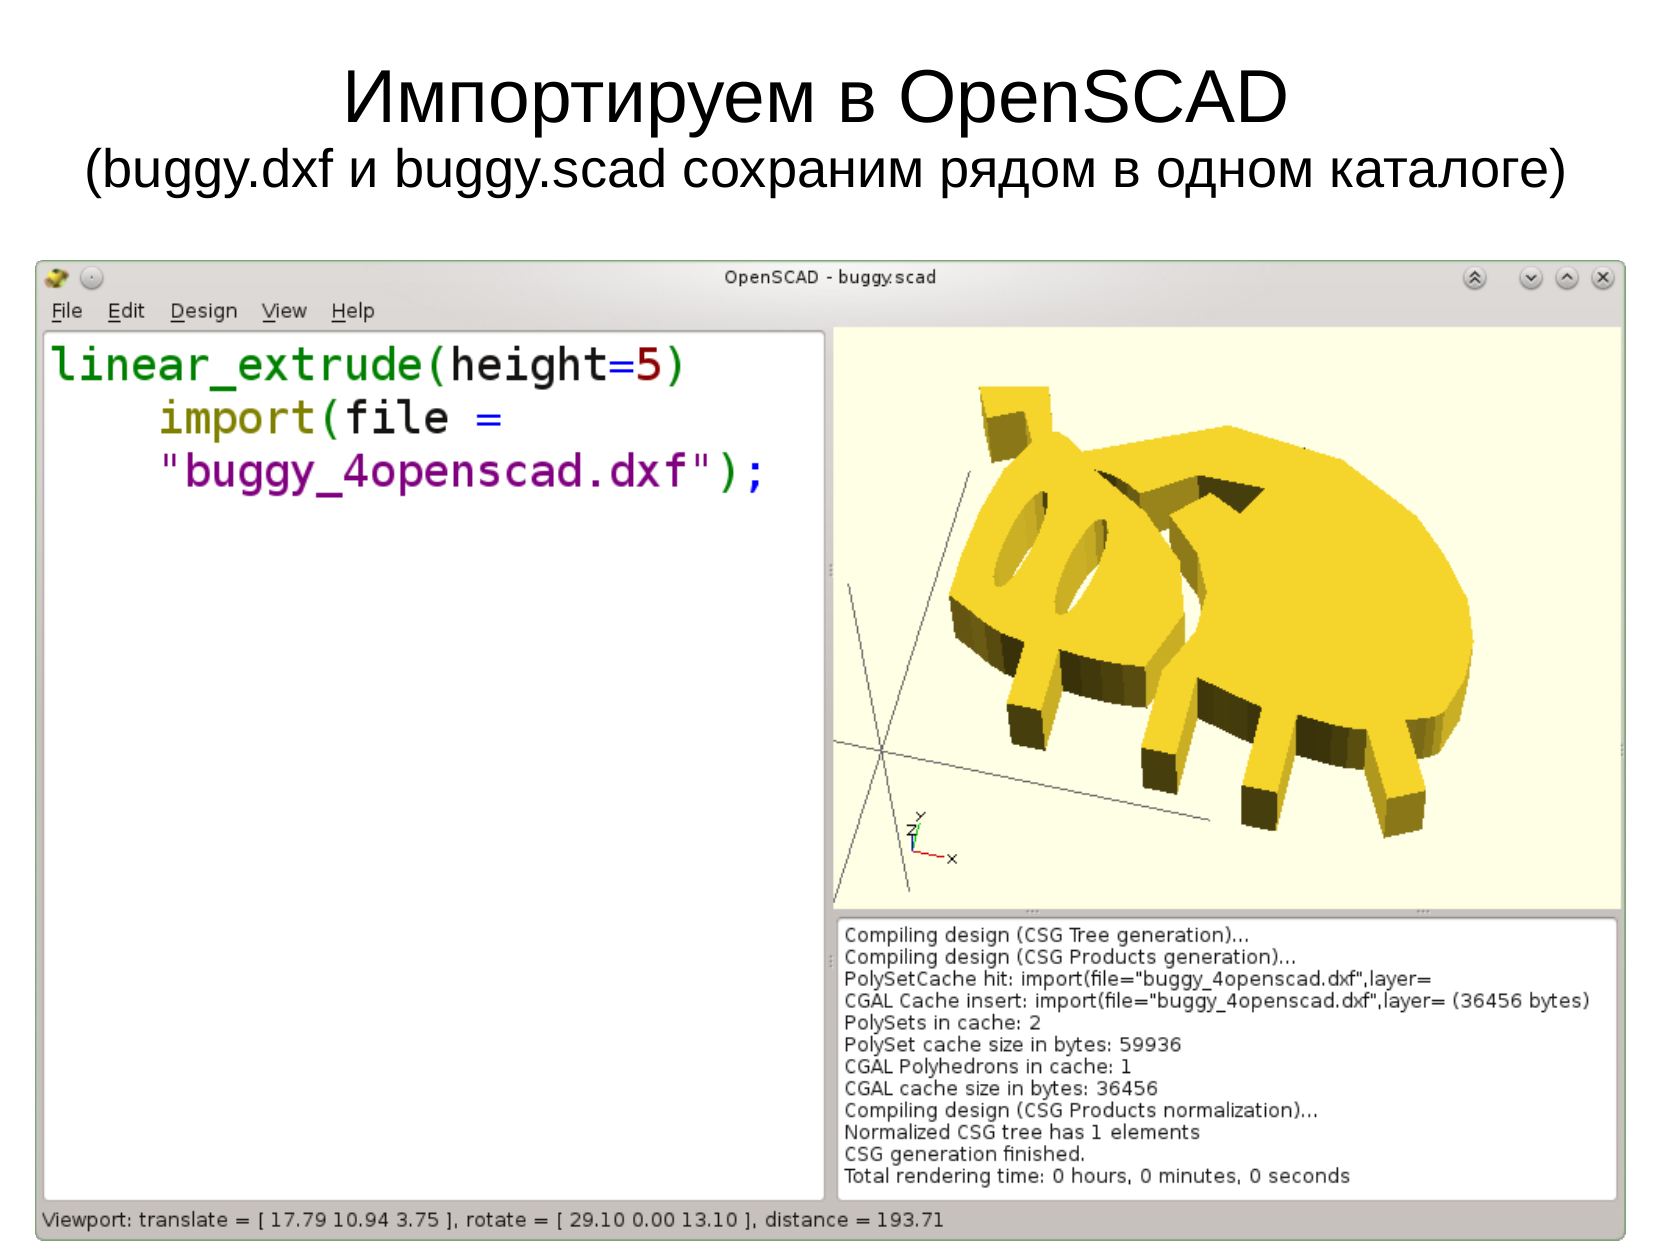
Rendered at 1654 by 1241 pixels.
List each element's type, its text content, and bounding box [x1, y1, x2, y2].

title Импортируем в OpenSCAD (buggy.dxf и buggy.scad сохраним рядом в одном каталоге) [82, 23, 1571, 231]
picture [35, 260, 1626, 1241]
